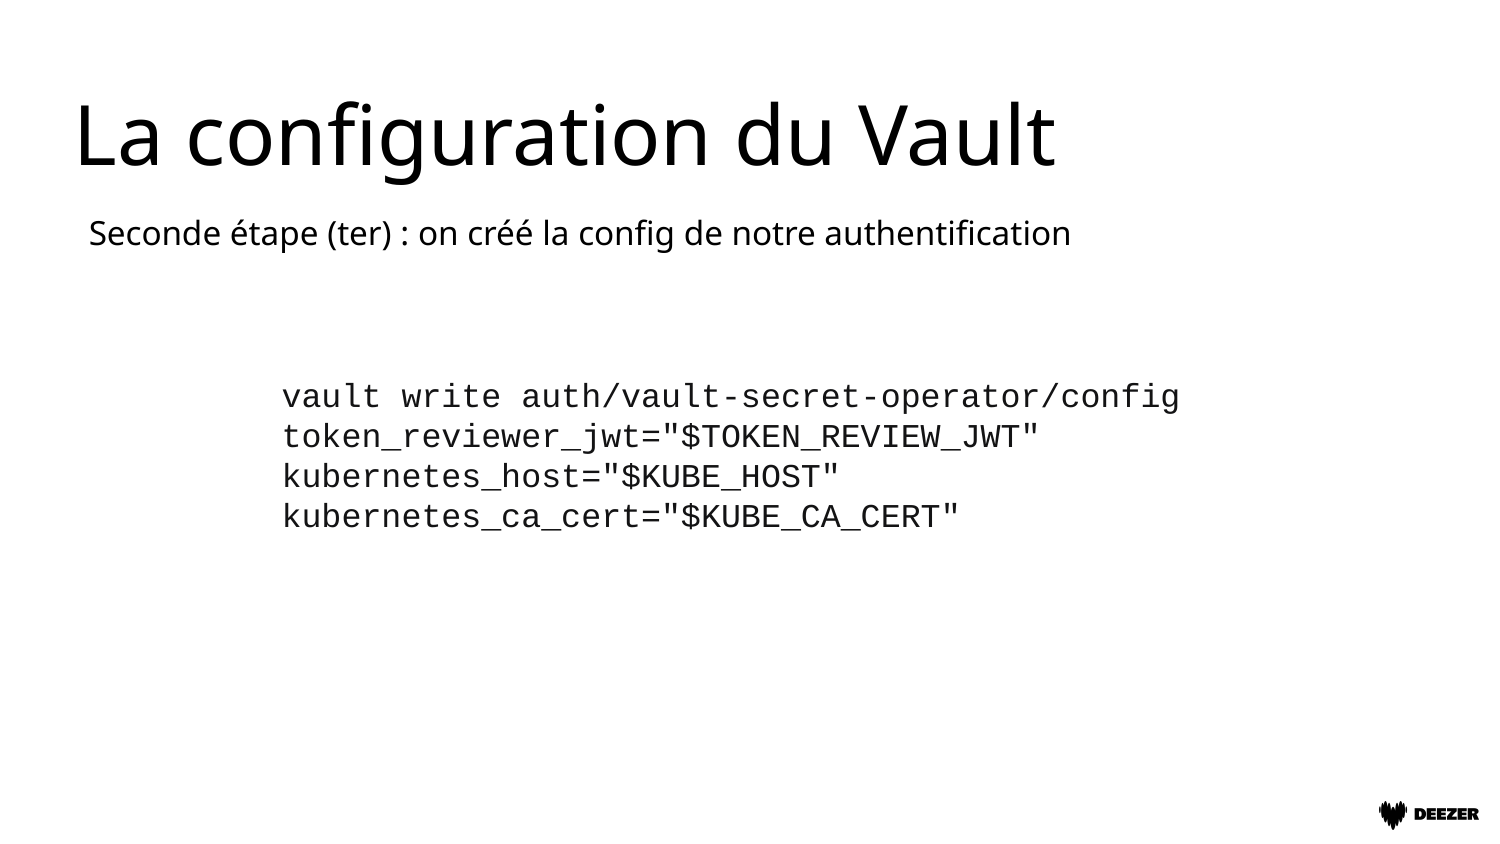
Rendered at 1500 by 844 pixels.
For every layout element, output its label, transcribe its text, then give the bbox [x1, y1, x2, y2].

title La configuration du Vault [73, 97, 1427, 273]
subtitle Seconde étape (ter) : on créé la config de notre authentification [73, 203, 1201, 338]
picture [1379, 801, 1479, 830]
text_box vault write auth/vault-secret-operator/config token_reviewer_jwt="$TOKEN_REVIEW_JWT" kubernetes_host="$KUBE_HOST" kubernetes_ca_cert="$KUBE_CA_CERT" [266, 359, 1221, 634]
